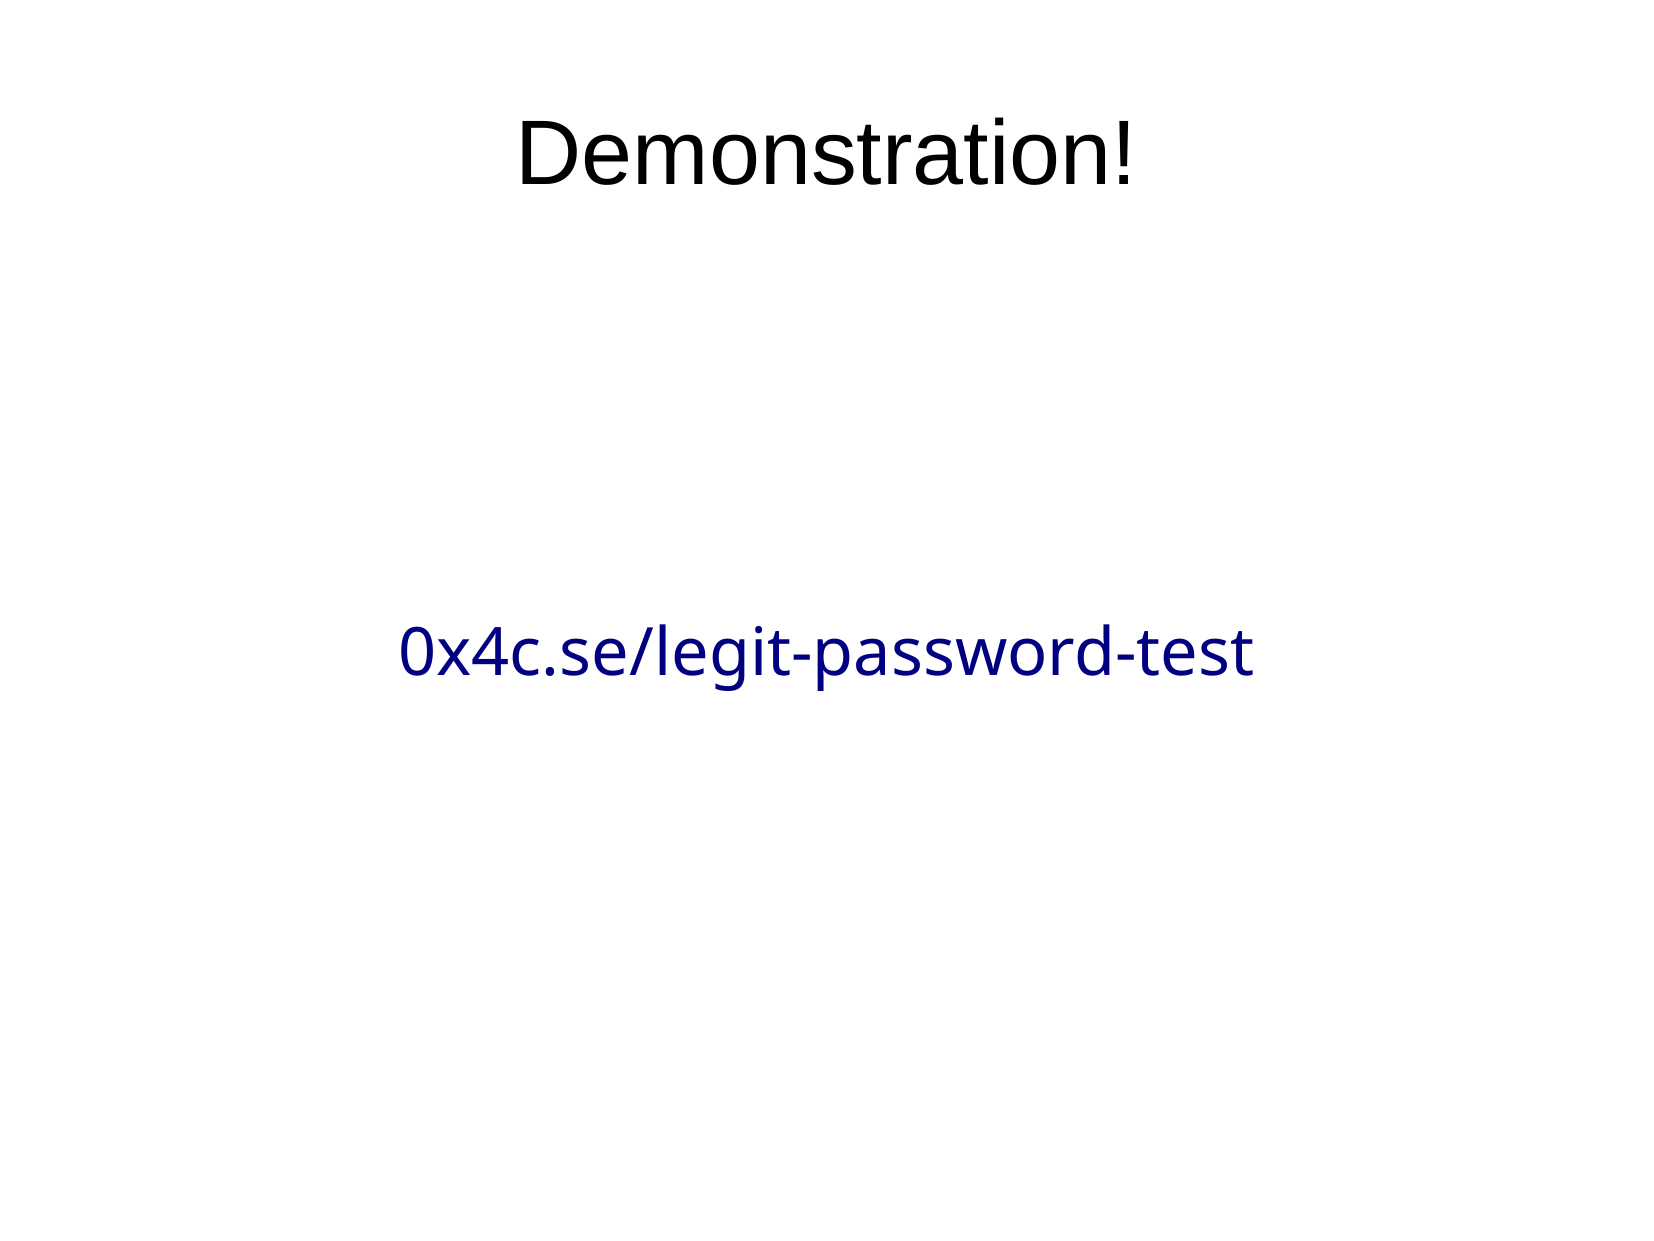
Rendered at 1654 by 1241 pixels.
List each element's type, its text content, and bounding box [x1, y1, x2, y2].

subtitle 0x4c.se/legit-password-test [82, 290, 1571, 1010]
title Demonstration! [82, 49, 1571, 257]
